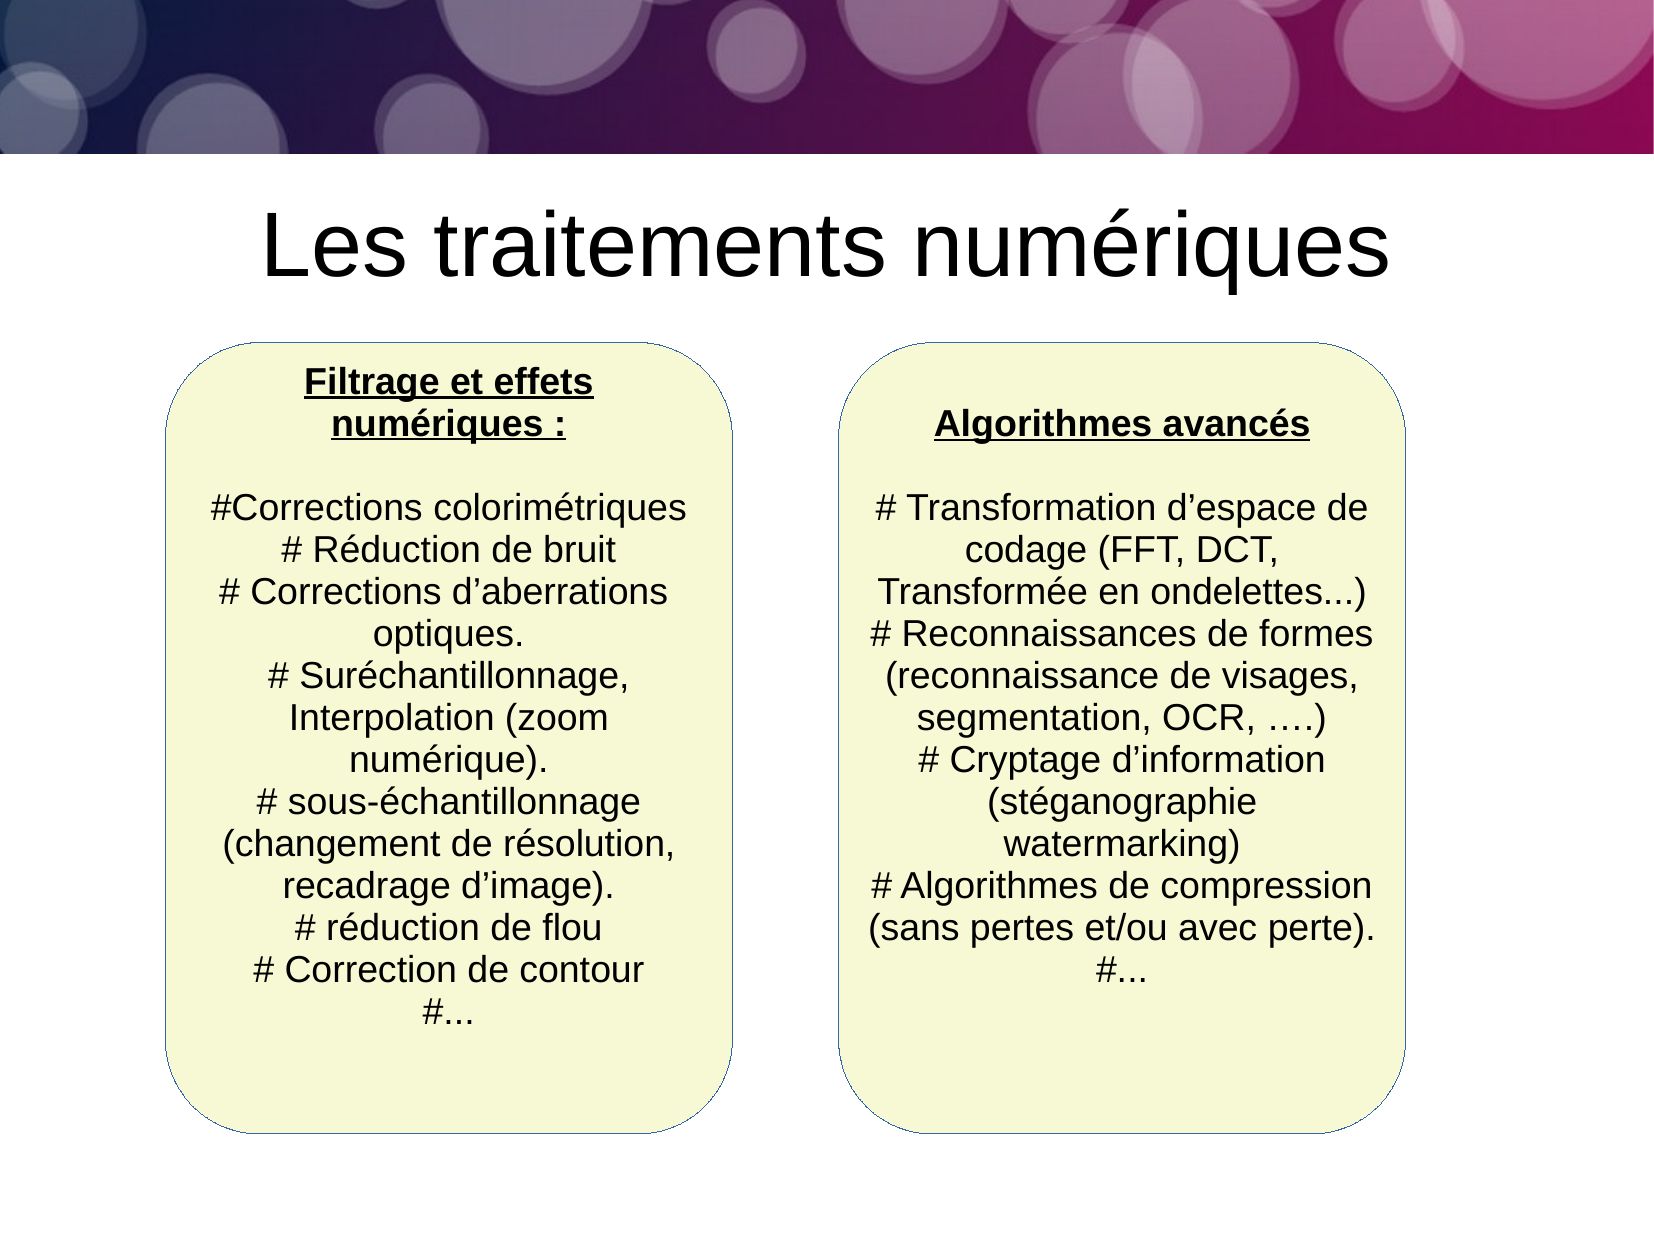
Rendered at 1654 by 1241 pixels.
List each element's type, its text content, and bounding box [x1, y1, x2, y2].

text_box Algorithmes avancés # Transformation d’espace de codage (FFT, DCT, Transformée en ondelettes...) # Reconnaissances de formes (reconnaissance de visages, segmentation, OCR, ….) # Cryptage d’information (stéganographie watermarking) # Algorithmes de compression (sans pertes et/ou avec perte). #... [838, 342, 1406, 1134]
text_box Filtrage et effets numériques : #Corrections colorimétriques # Réduction de bruit # Corrections d’aberrations optiques. # Suréchantillonnage, Interpolation (zoom numérique). # sous-échantillonnage (changement de résolution, recadrage d’image). # réduction de flou # Correction de contour #... [165, 342, 733, 1134]
title Les traitements numériques [82, 159, 1571, 331]
picture [0, 0, 1654, 154]
